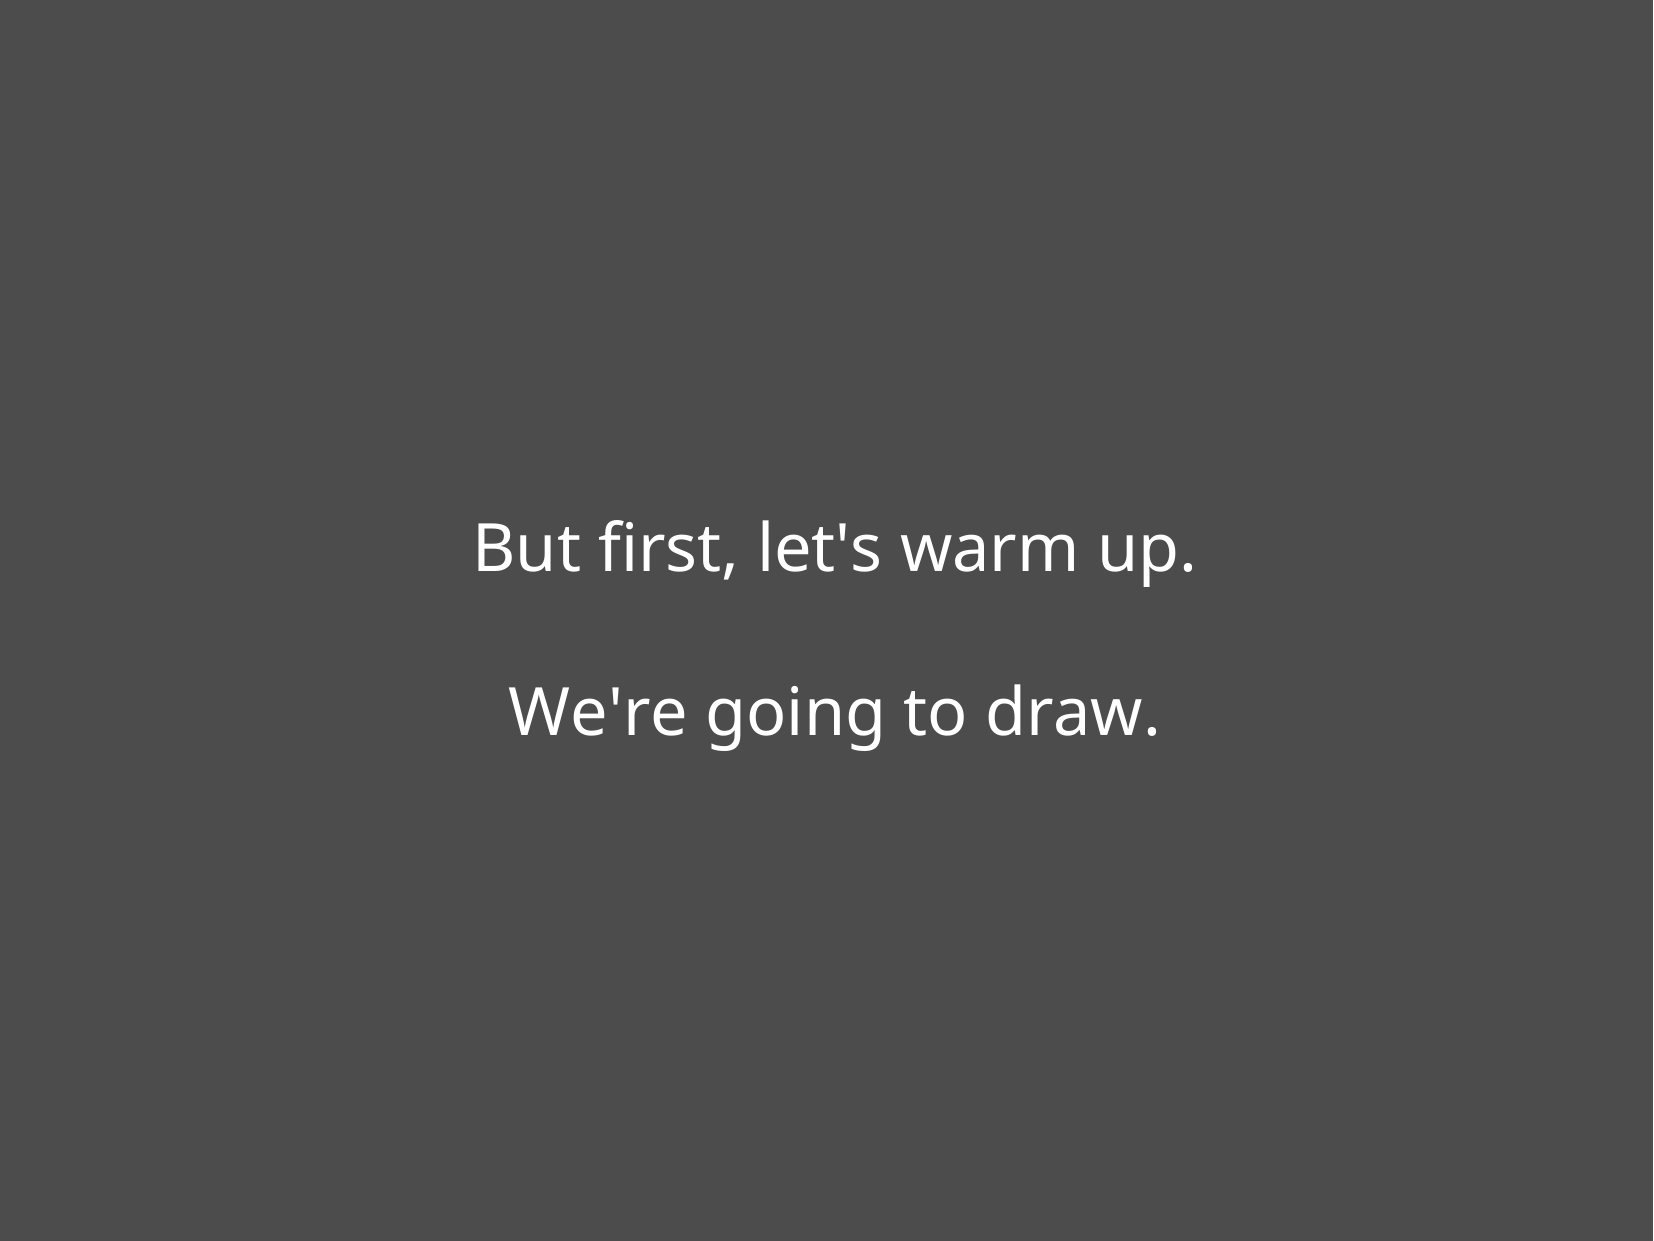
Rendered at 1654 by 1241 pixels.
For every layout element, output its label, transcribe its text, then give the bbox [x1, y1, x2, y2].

title But first, let's warm up. We're going to draw. [272, 520, 1398, 829]
